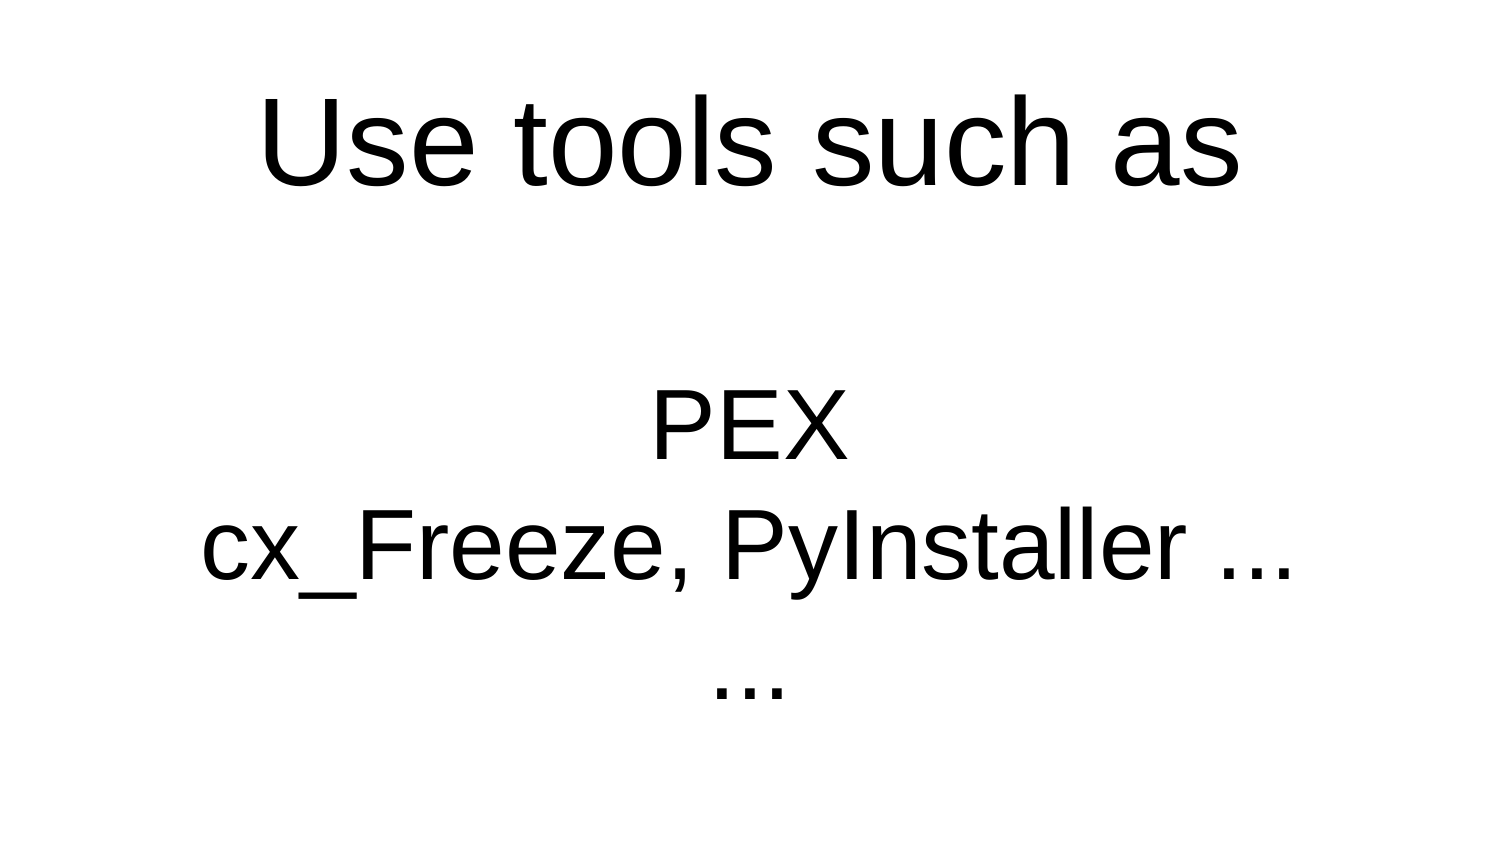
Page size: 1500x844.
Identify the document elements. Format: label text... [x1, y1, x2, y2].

title Use tools such as PEX cx_Freeze, PyInstaller ... ... [67, 44, 1433, 799]
